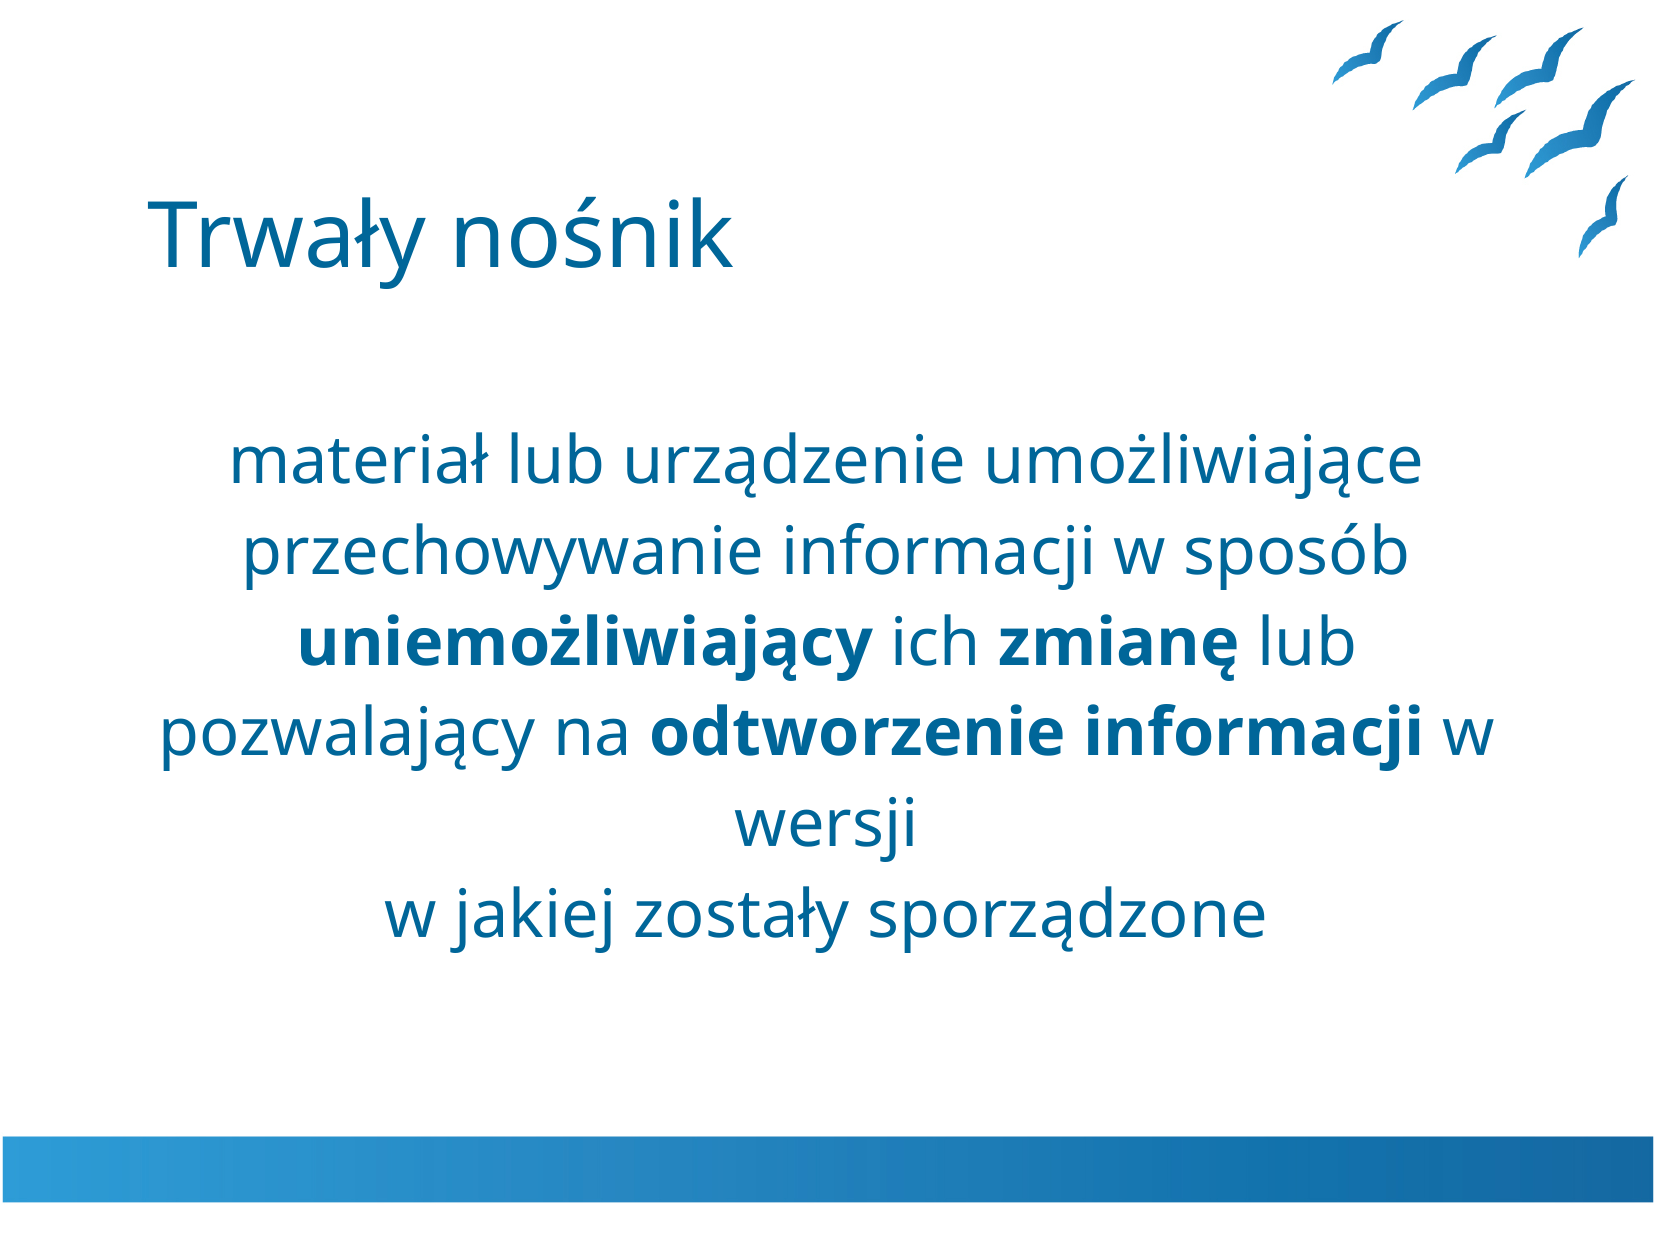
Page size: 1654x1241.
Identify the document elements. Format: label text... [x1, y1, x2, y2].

title Trwały nośnik [147, 177, 1506, 287]
picture [0, 0, 1654, 1241]
subtitle materiał lub urządzenie umożliwiające przechowywanie informacji w sposób uniemożliwiający ich zmianę lub pozwalający na odtworzenie informacji w wersji w jakiej zostały sporządzone [147, 324, 1506, 1045]
